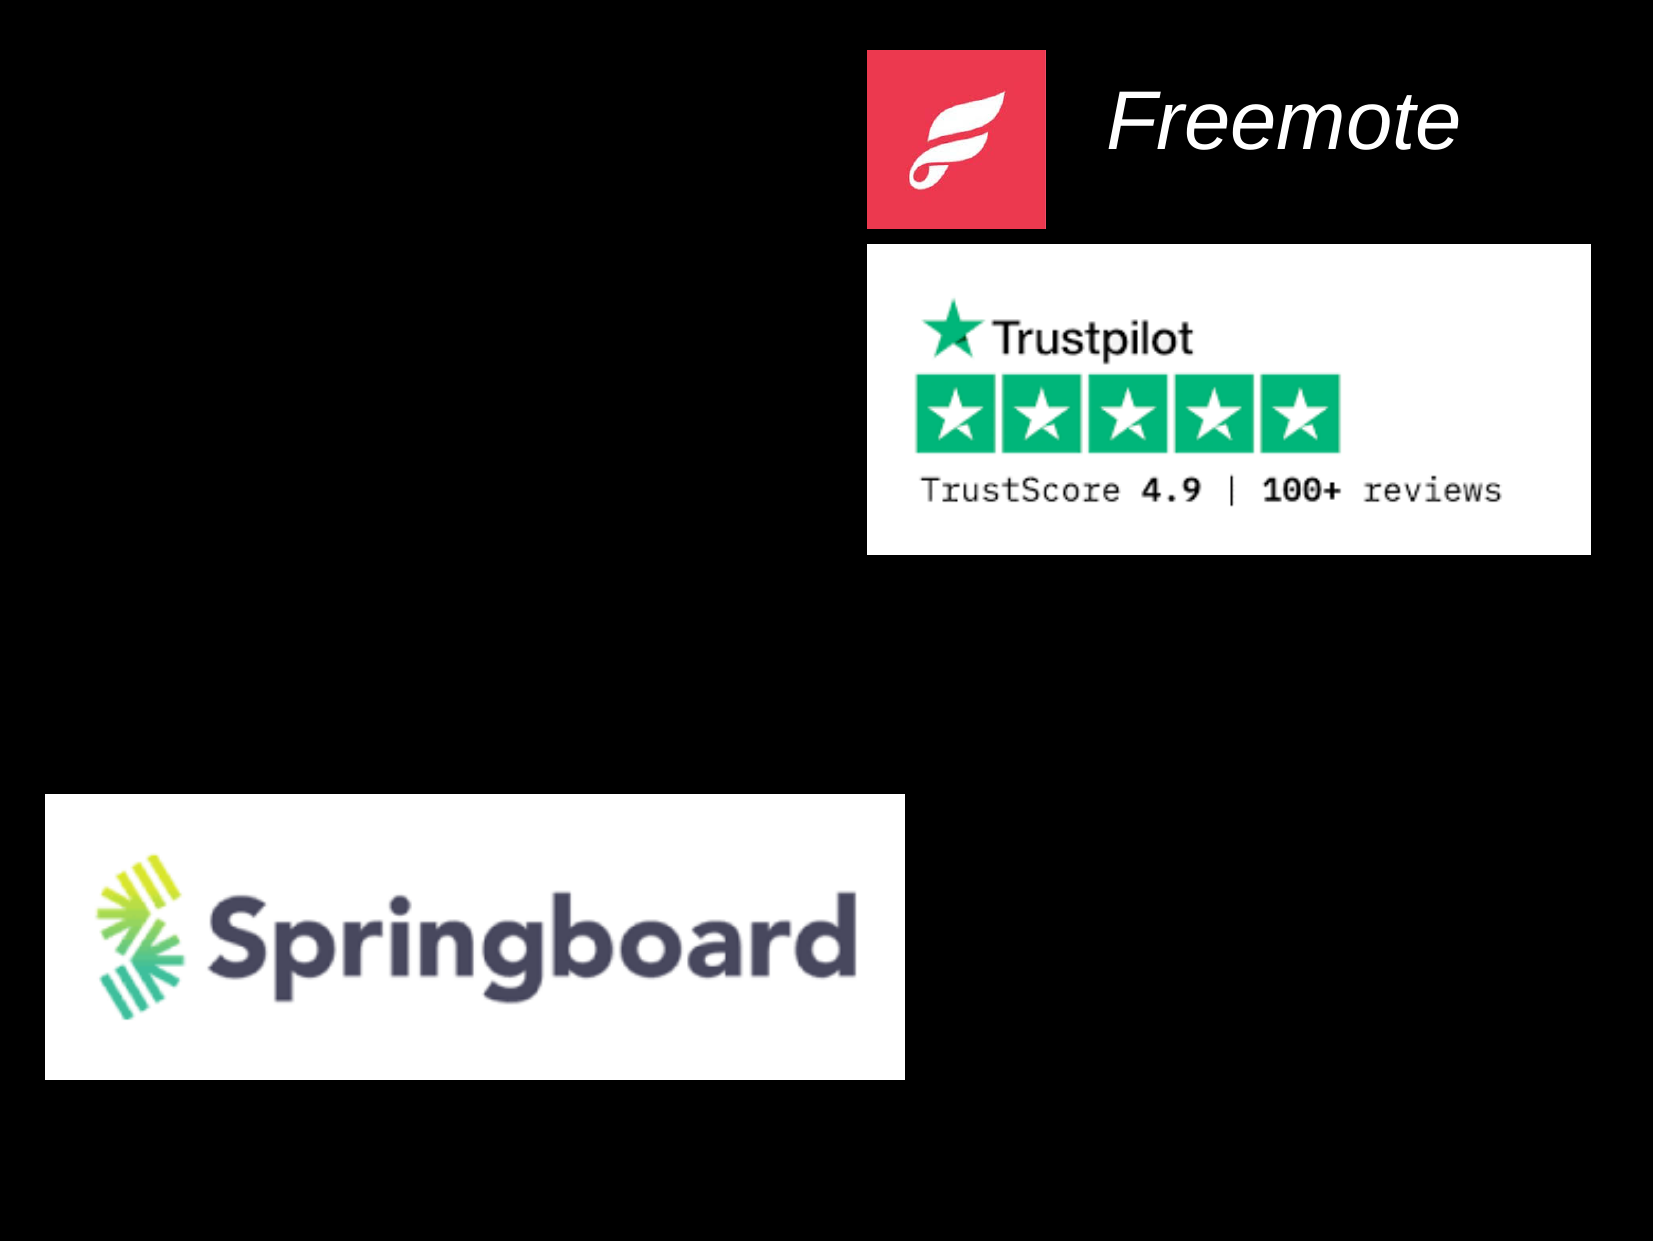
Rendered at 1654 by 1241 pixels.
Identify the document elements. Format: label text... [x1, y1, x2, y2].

picture [45, 794, 905, 1081]
picture [867, 50, 1046, 229]
picture [867, 244, 1591, 556]
text_box Freemote [1091, 66, 1565, 220]
